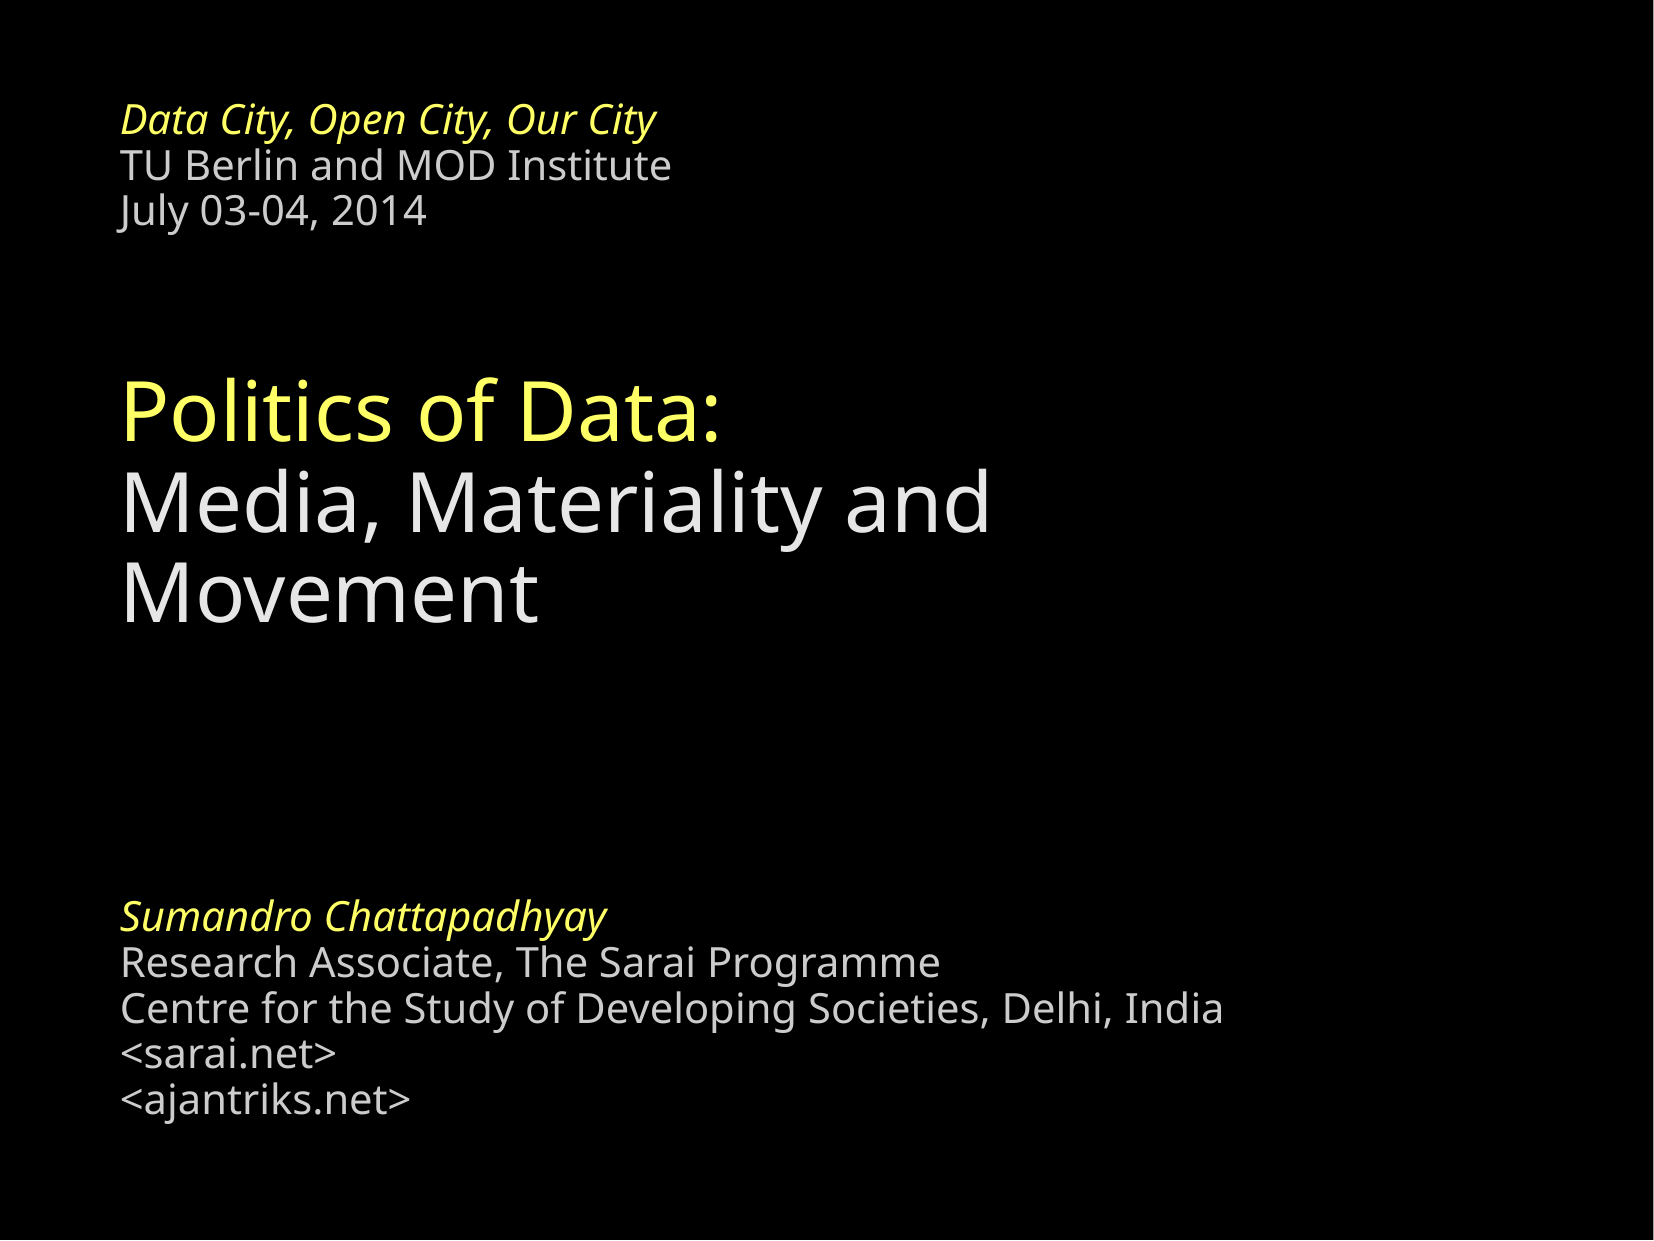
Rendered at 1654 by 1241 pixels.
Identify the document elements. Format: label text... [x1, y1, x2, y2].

text_box Data City, Open City, Our City TU Berlin and MOD Institute July 03-04, 2014 [105, 90, 1306, 275]
text_box Sumandro Chattapadhyay Research Associate, The Sarai Programme Centre for the Study of Developing Societies, Delhi, India <sarai.net> <ajantriks.net> [105, 888, 1306, 1175]
text_box Politics of Data: Media, Materiality and Movement [105, 361, 1411, 812]
